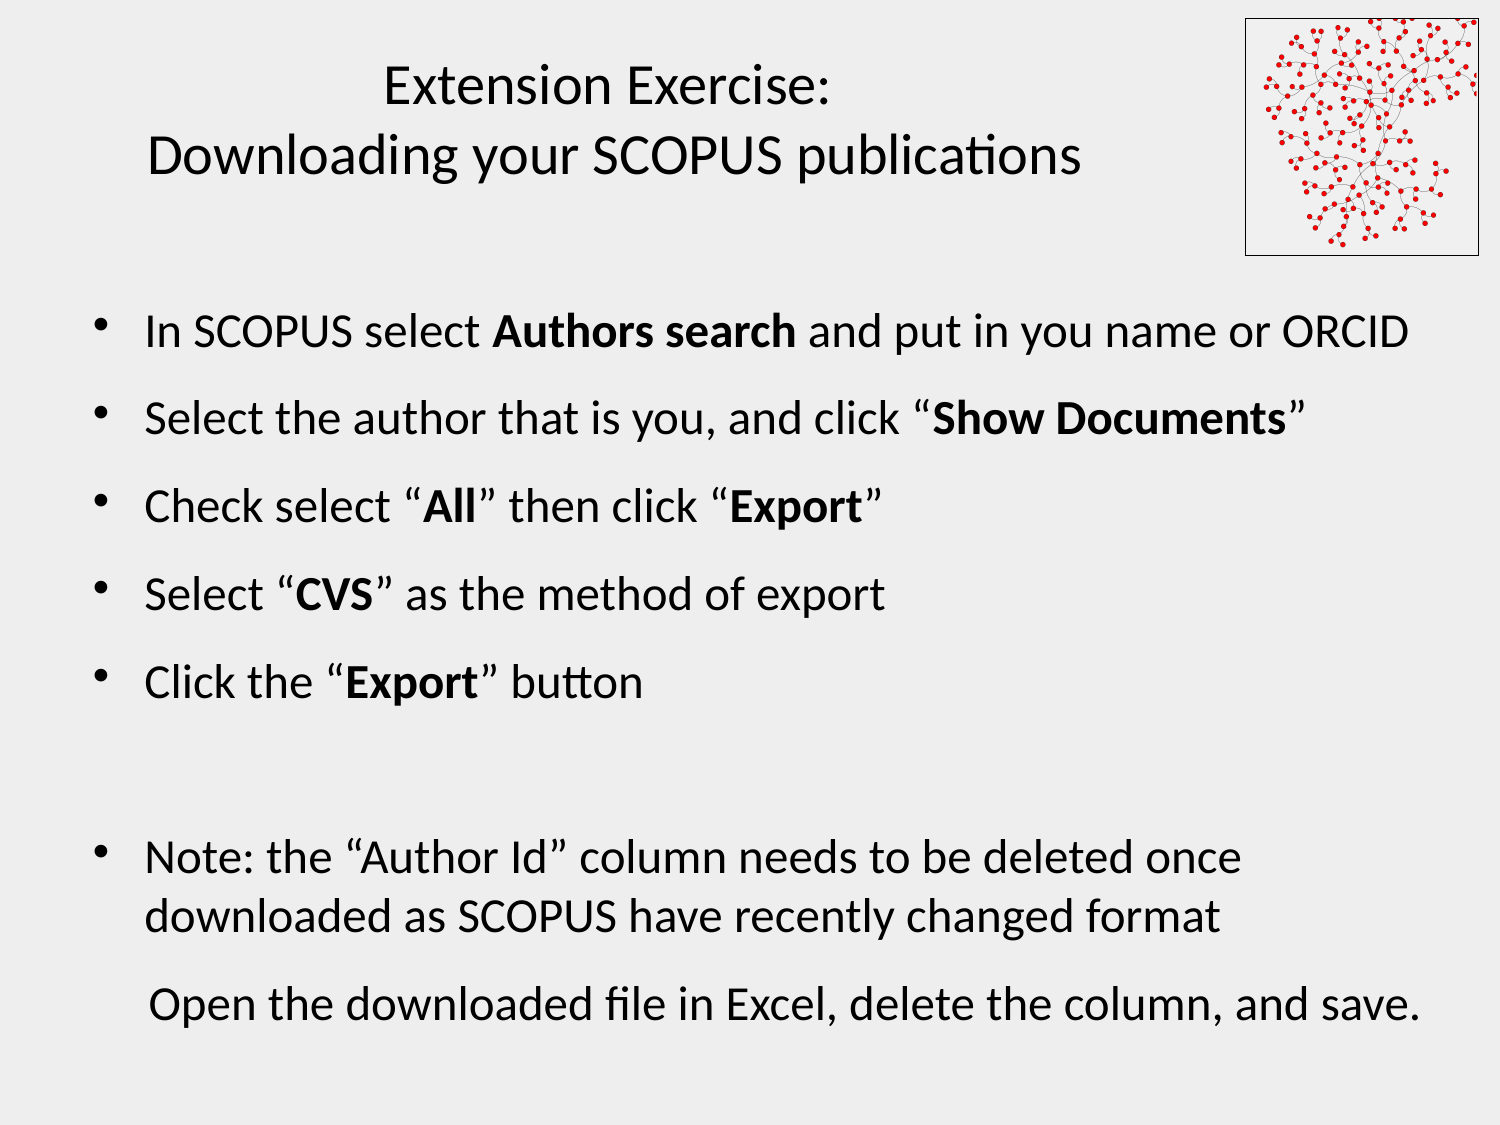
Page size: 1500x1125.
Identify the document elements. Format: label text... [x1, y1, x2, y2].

text_box Extension Exercise: Downloading your SCOPUS publications [0, 45, 1290, 187]
text_box In SCOPUS select Authors search and put in you name or ORCID Select the author that is you, and click “Show Documents” Check select “All” then click “Export” Select “CVS” as the method of export Click the “Export” button Note: the “Author Id” column needs to be deleted once downloaded as SCOPUS have recently changed format Open the downloaded file in Excel, delete the column, and save. [75, 224, 1470, 1035]
picture [1246, 19, 1478, 255]
